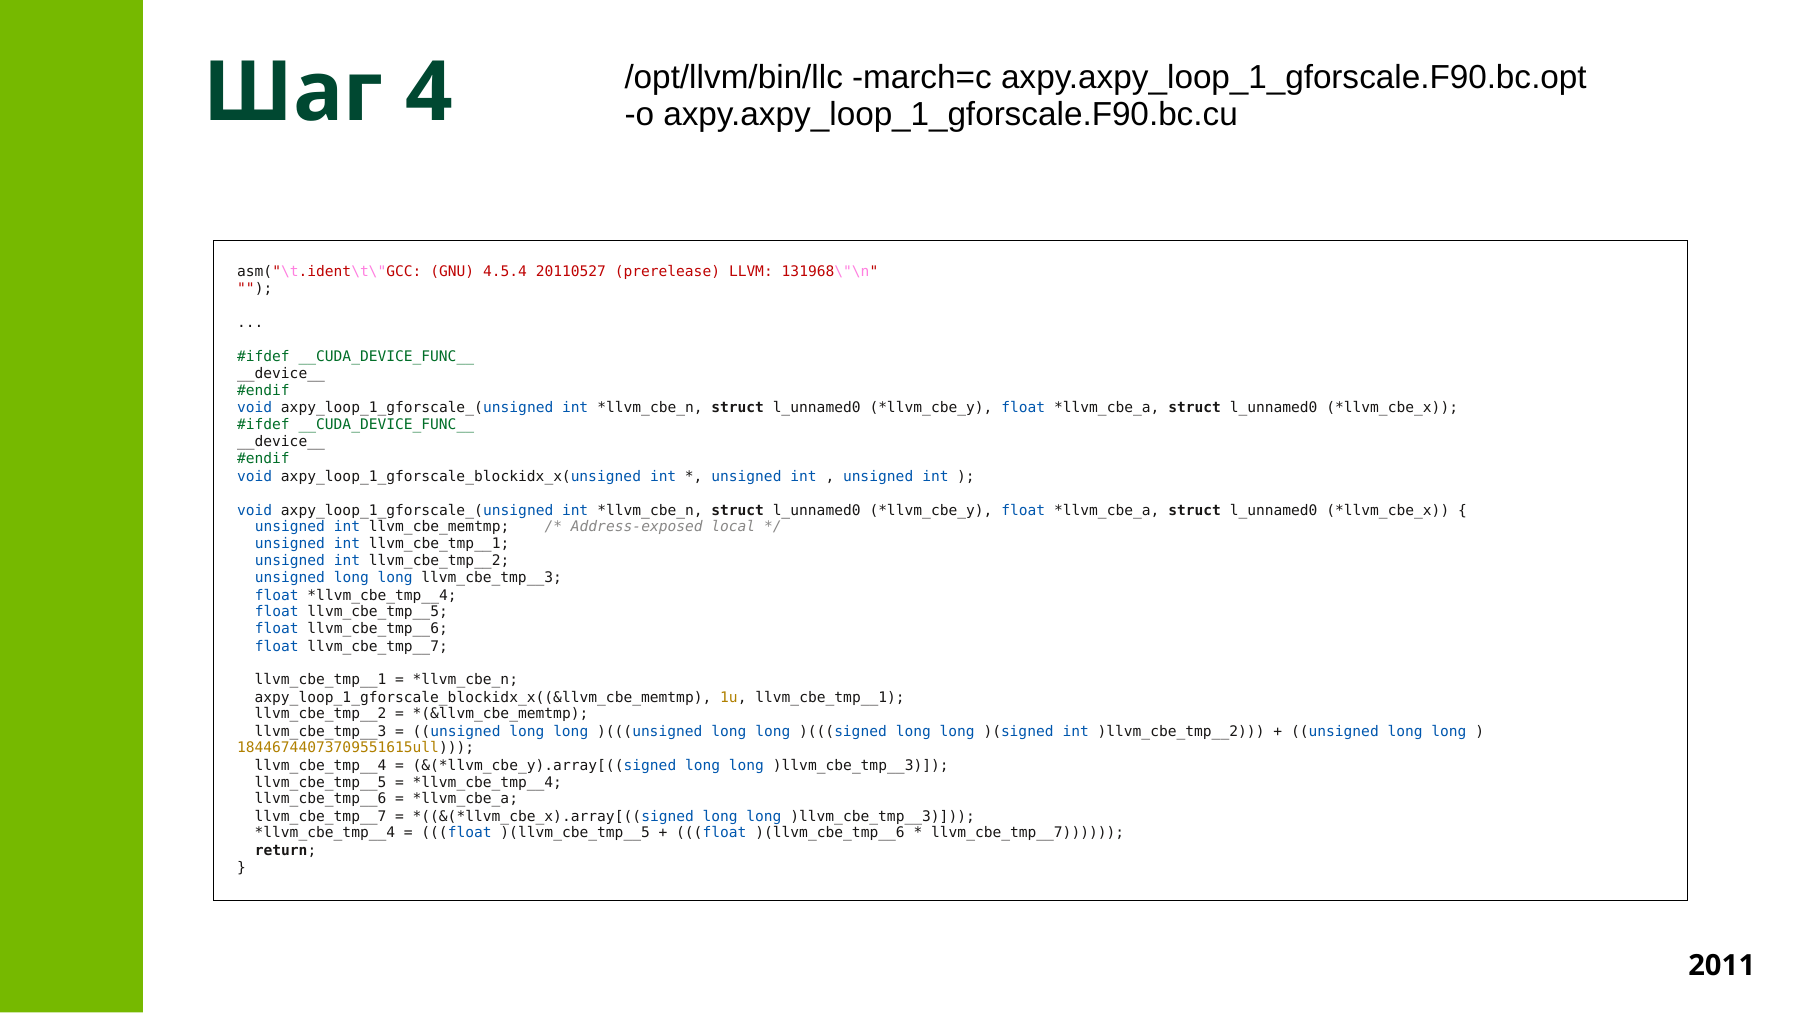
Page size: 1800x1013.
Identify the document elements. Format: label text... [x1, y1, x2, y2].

title Шаг 4 [188, 40, 1733, 211]
text_box /opt/llvm/bin/llc -march=c axpy.axpy_loop_1_gforscale.F90.bc.opt -o axpy.axpy_loop_1_gforscale.F90.bc.cu [609, 51, 1605, 141]
chart [236, 263, 1693, 956]
chart [236, 263, 1687, 900]
